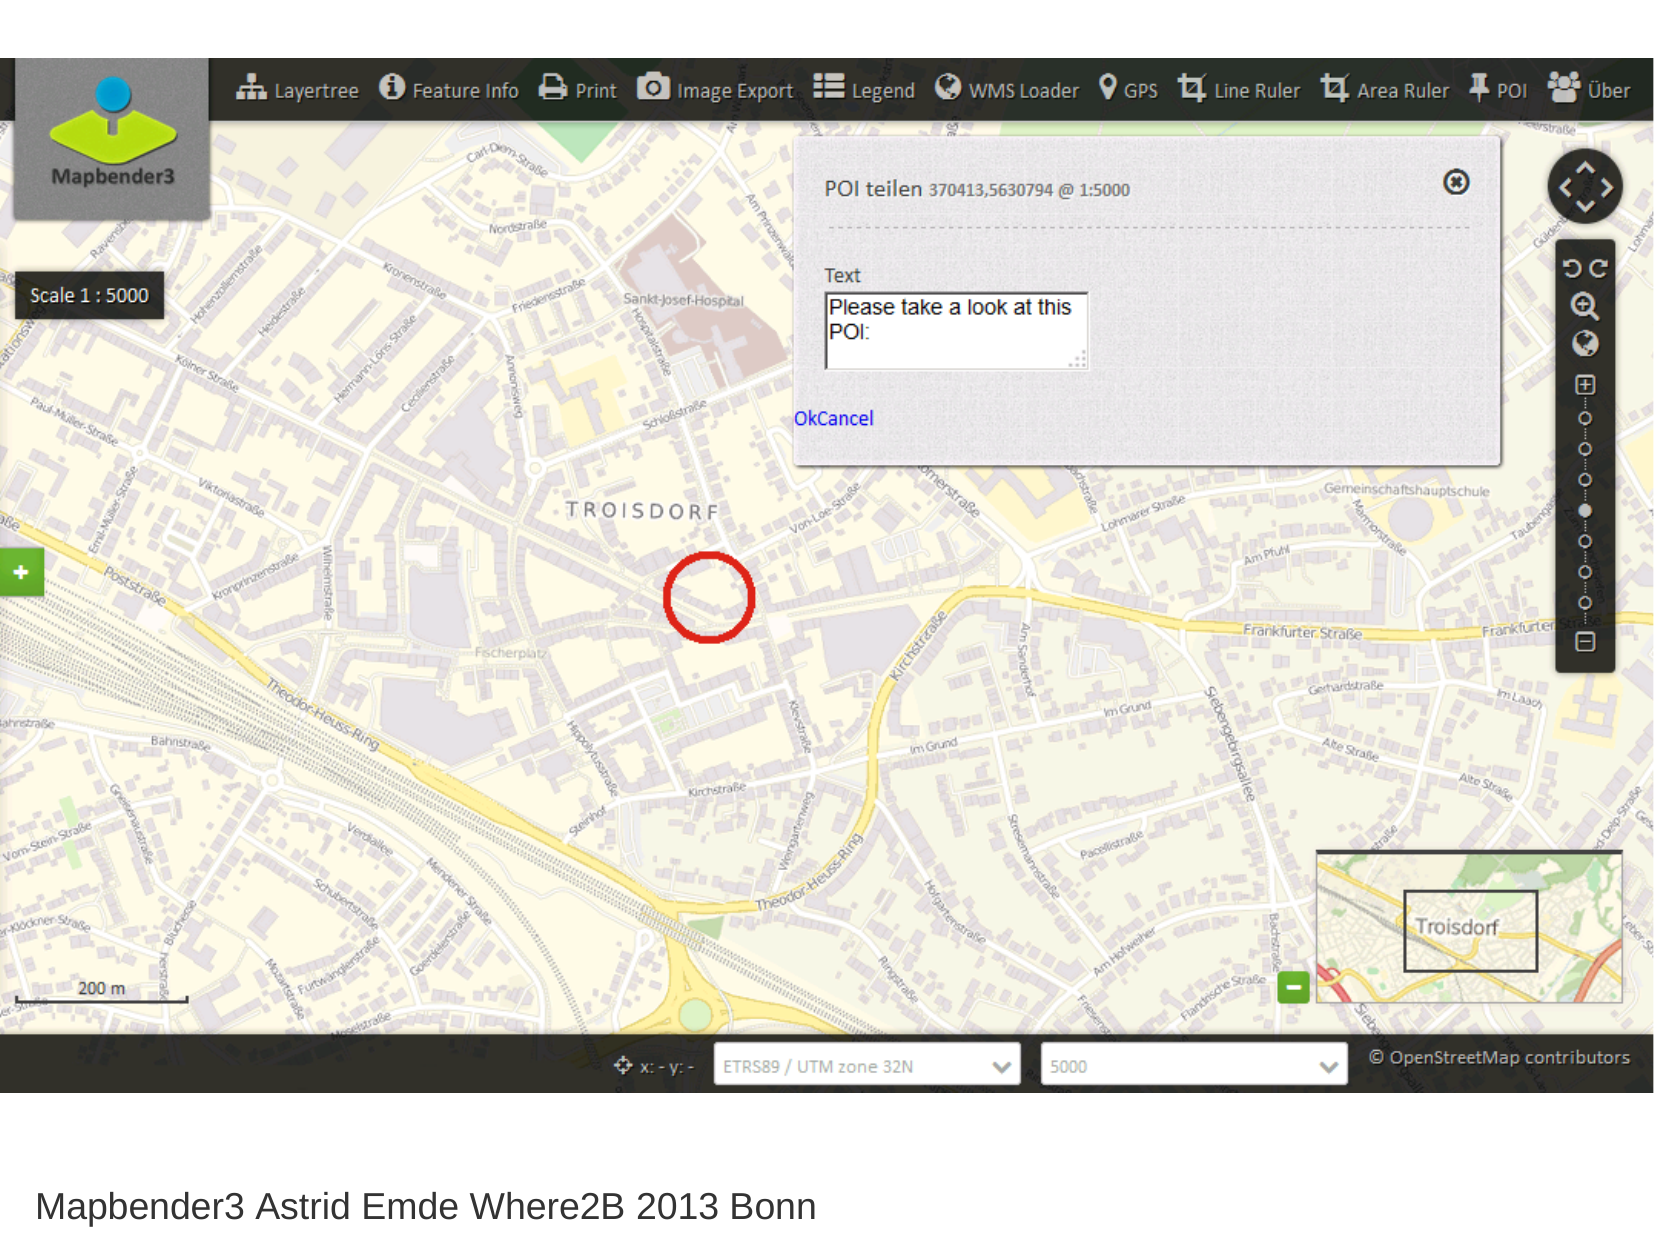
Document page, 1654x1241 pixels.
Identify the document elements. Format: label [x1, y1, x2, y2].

picture [0, 58, 1654, 1093]
